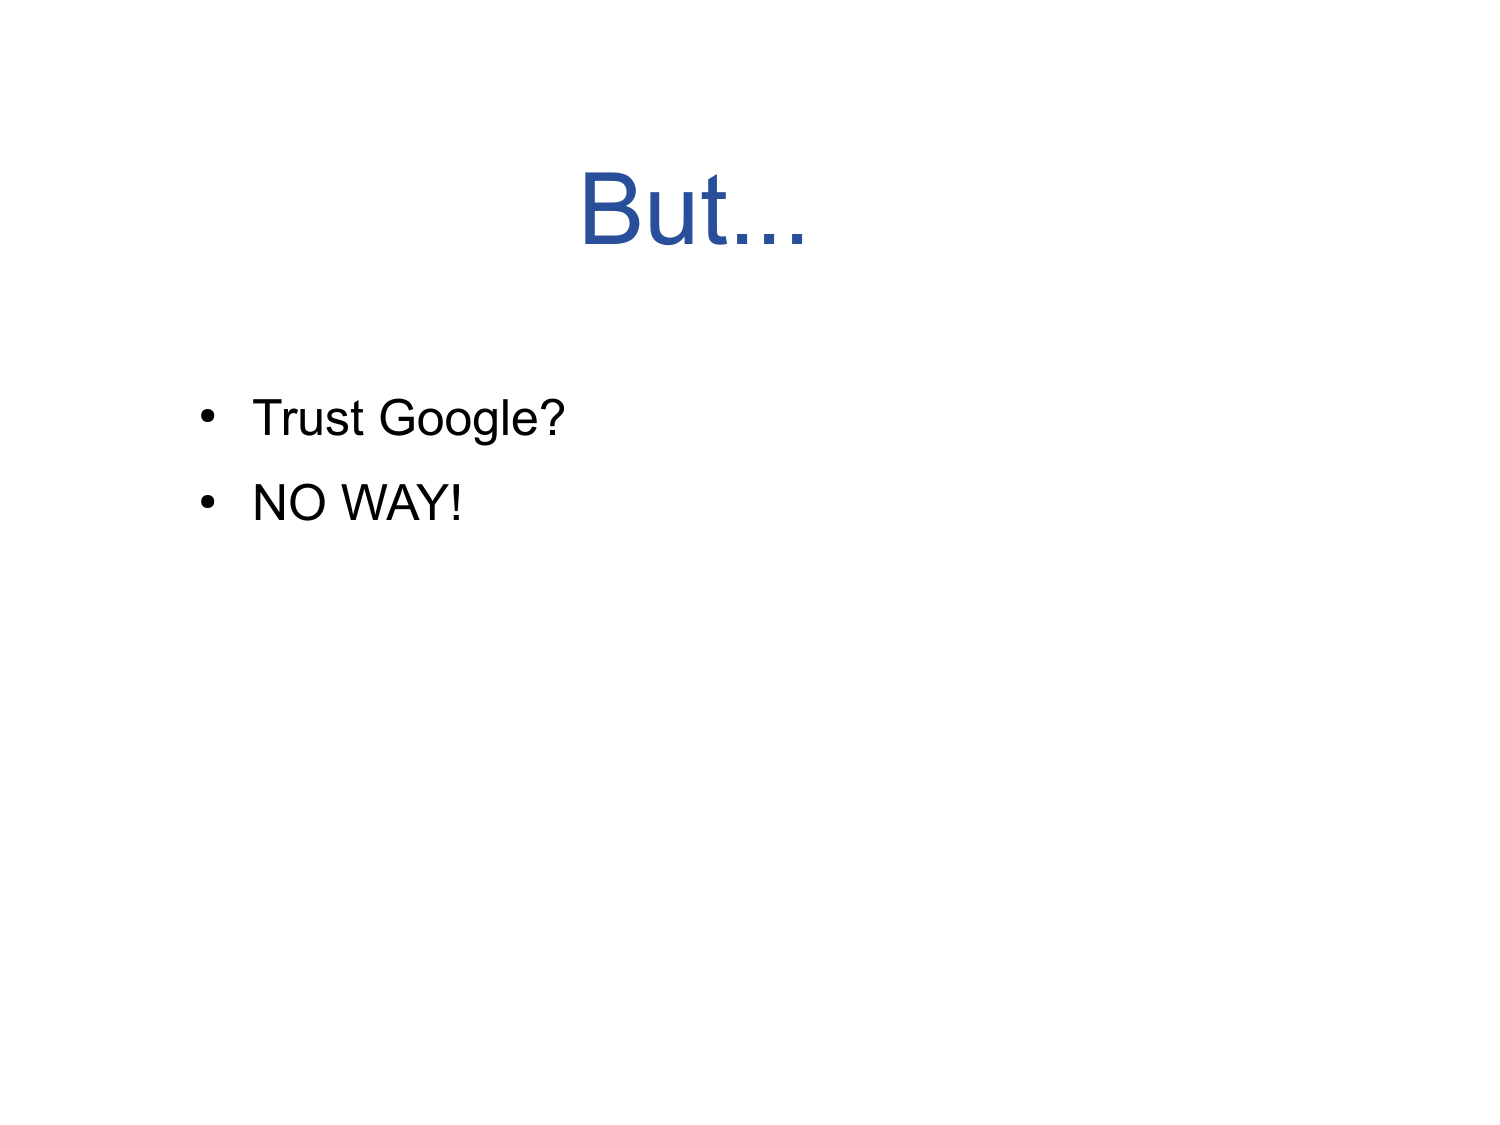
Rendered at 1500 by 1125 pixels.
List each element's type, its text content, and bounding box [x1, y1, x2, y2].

list Trust Google? NO WAY! [181, 389, 1209, 1015]
title But... [181, 115, 1209, 304]
